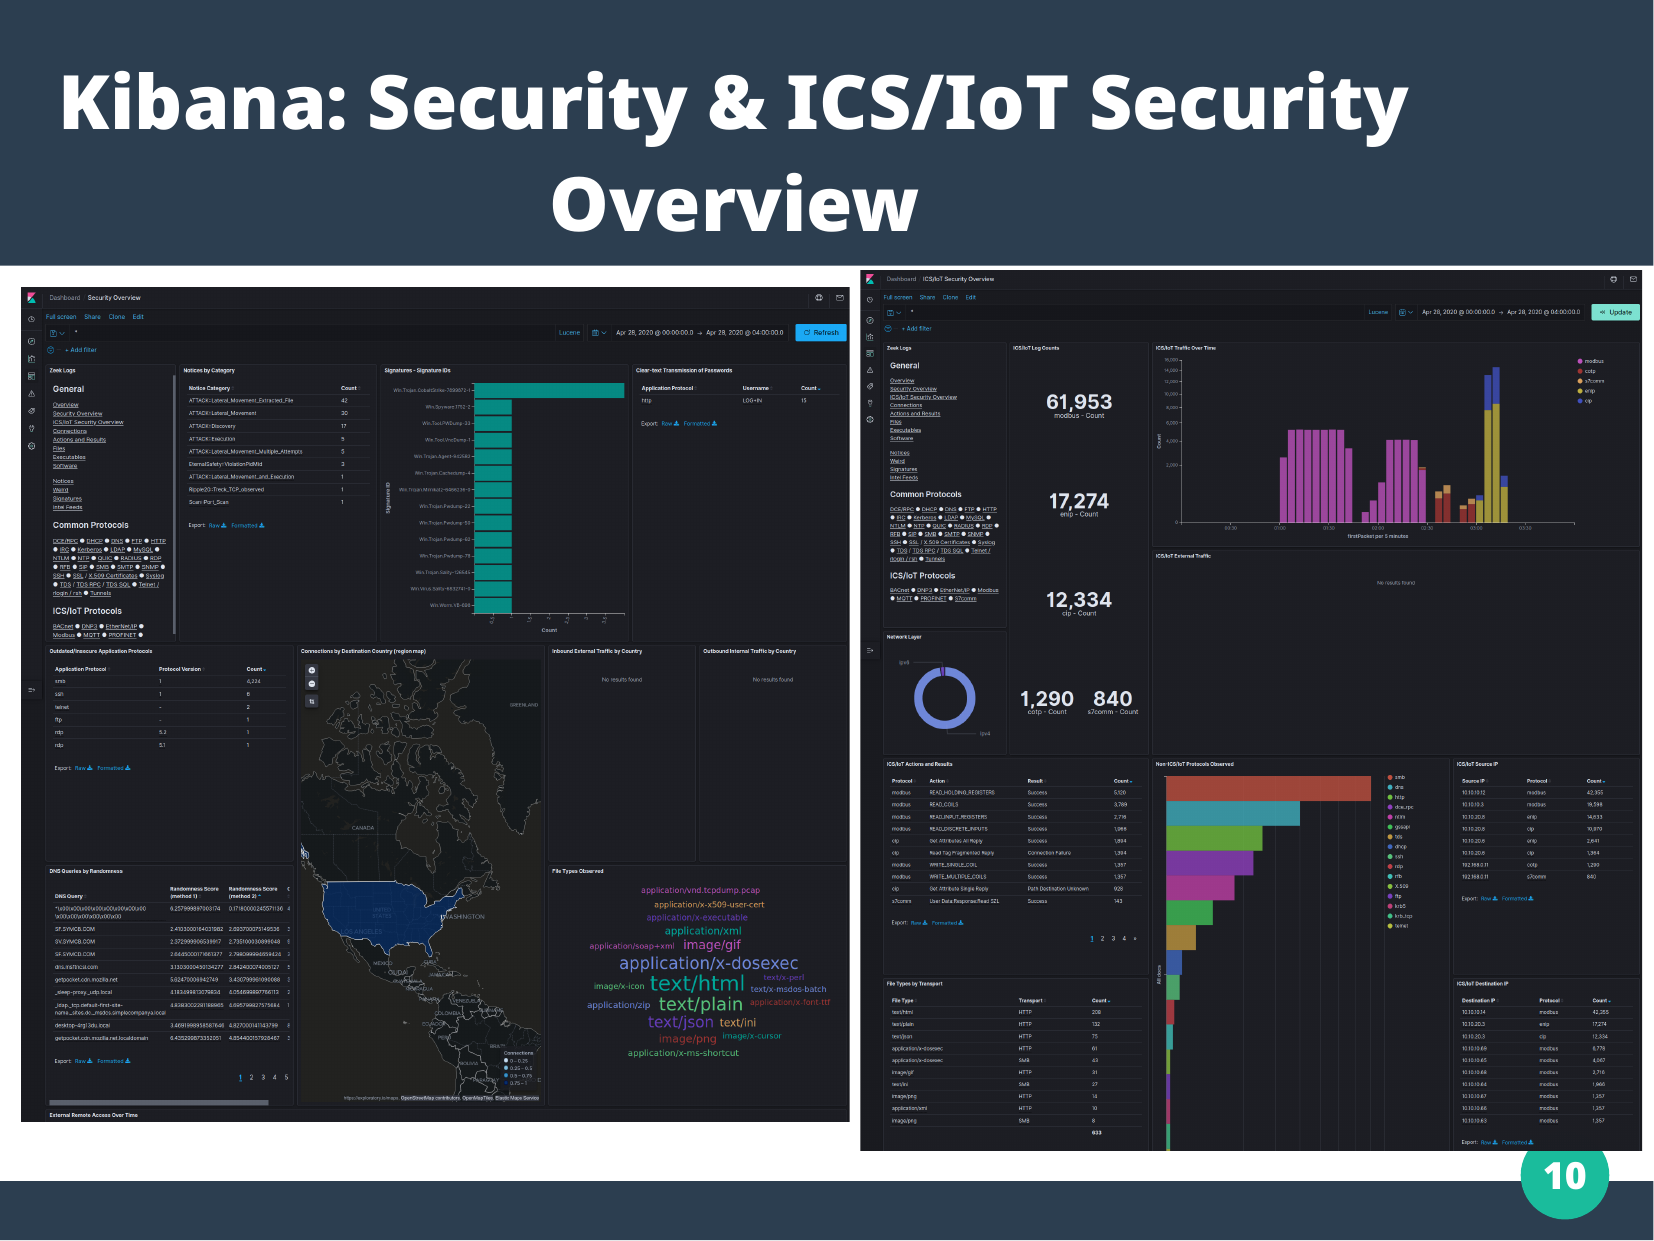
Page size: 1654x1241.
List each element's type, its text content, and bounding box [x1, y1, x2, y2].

title Kibana: Security & ICS/IoT Security Overview [59, 49, 1595, 207]
picture [860, 270, 1643, 1151]
picture [21, 287, 850, 1122]
